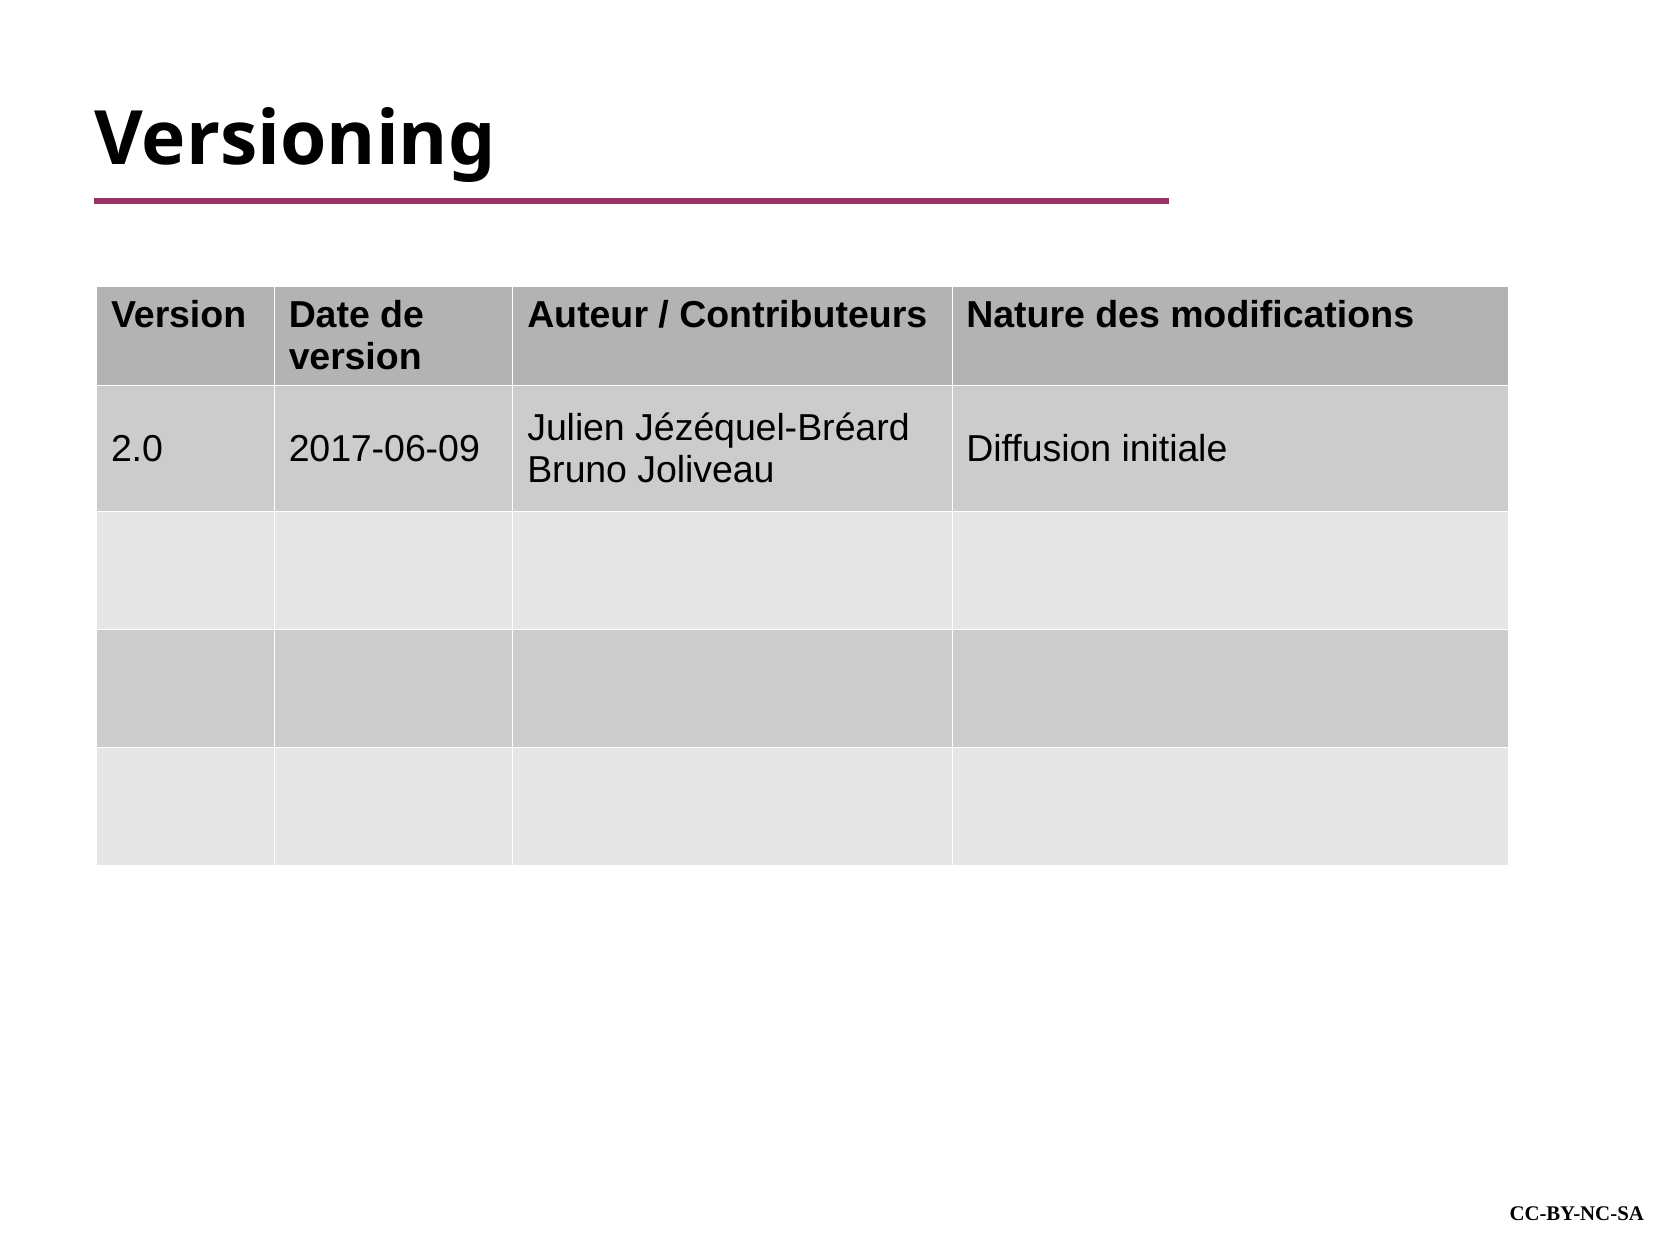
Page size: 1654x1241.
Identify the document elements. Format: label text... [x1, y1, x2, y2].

table_cell [275, 512, 512, 629]
title Versioning [94, 31, 1571, 239]
table_cell [513, 512, 952, 629]
table_header Version [97, 287, 274, 385]
table_header Nature des modifications [953, 287, 1508, 385]
table_header Auteur / Contributeurs [513, 287, 952, 385]
table_cell [953, 630, 1508, 747]
table_cell [97, 748, 274, 865]
text_box [94, 372, 1583, 1170]
table_header Date de version [275, 287, 512, 385]
table_cell [97, 512, 274, 629]
table_cell [275, 630, 512, 747]
table_cell [513, 748, 952, 865]
table_cell [97, 630, 274, 747]
table_cell Diffusion initiale [953, 386, 1508, 511]
table_cell [275, 748, 512, 865]
table_cell Julien Jézéquel-Bréard Bruno Joliveau [513, 386, 952, 511]
table_cell 2.0 [97, 386, 274, 511]
table_cell [953, 512, 1508, 629]
table_cell [513, 630, 952, 747]
table_cell 2017-06-09 [275, 386, 512, 511]
table_cell [953, 748, 1508, 865]
